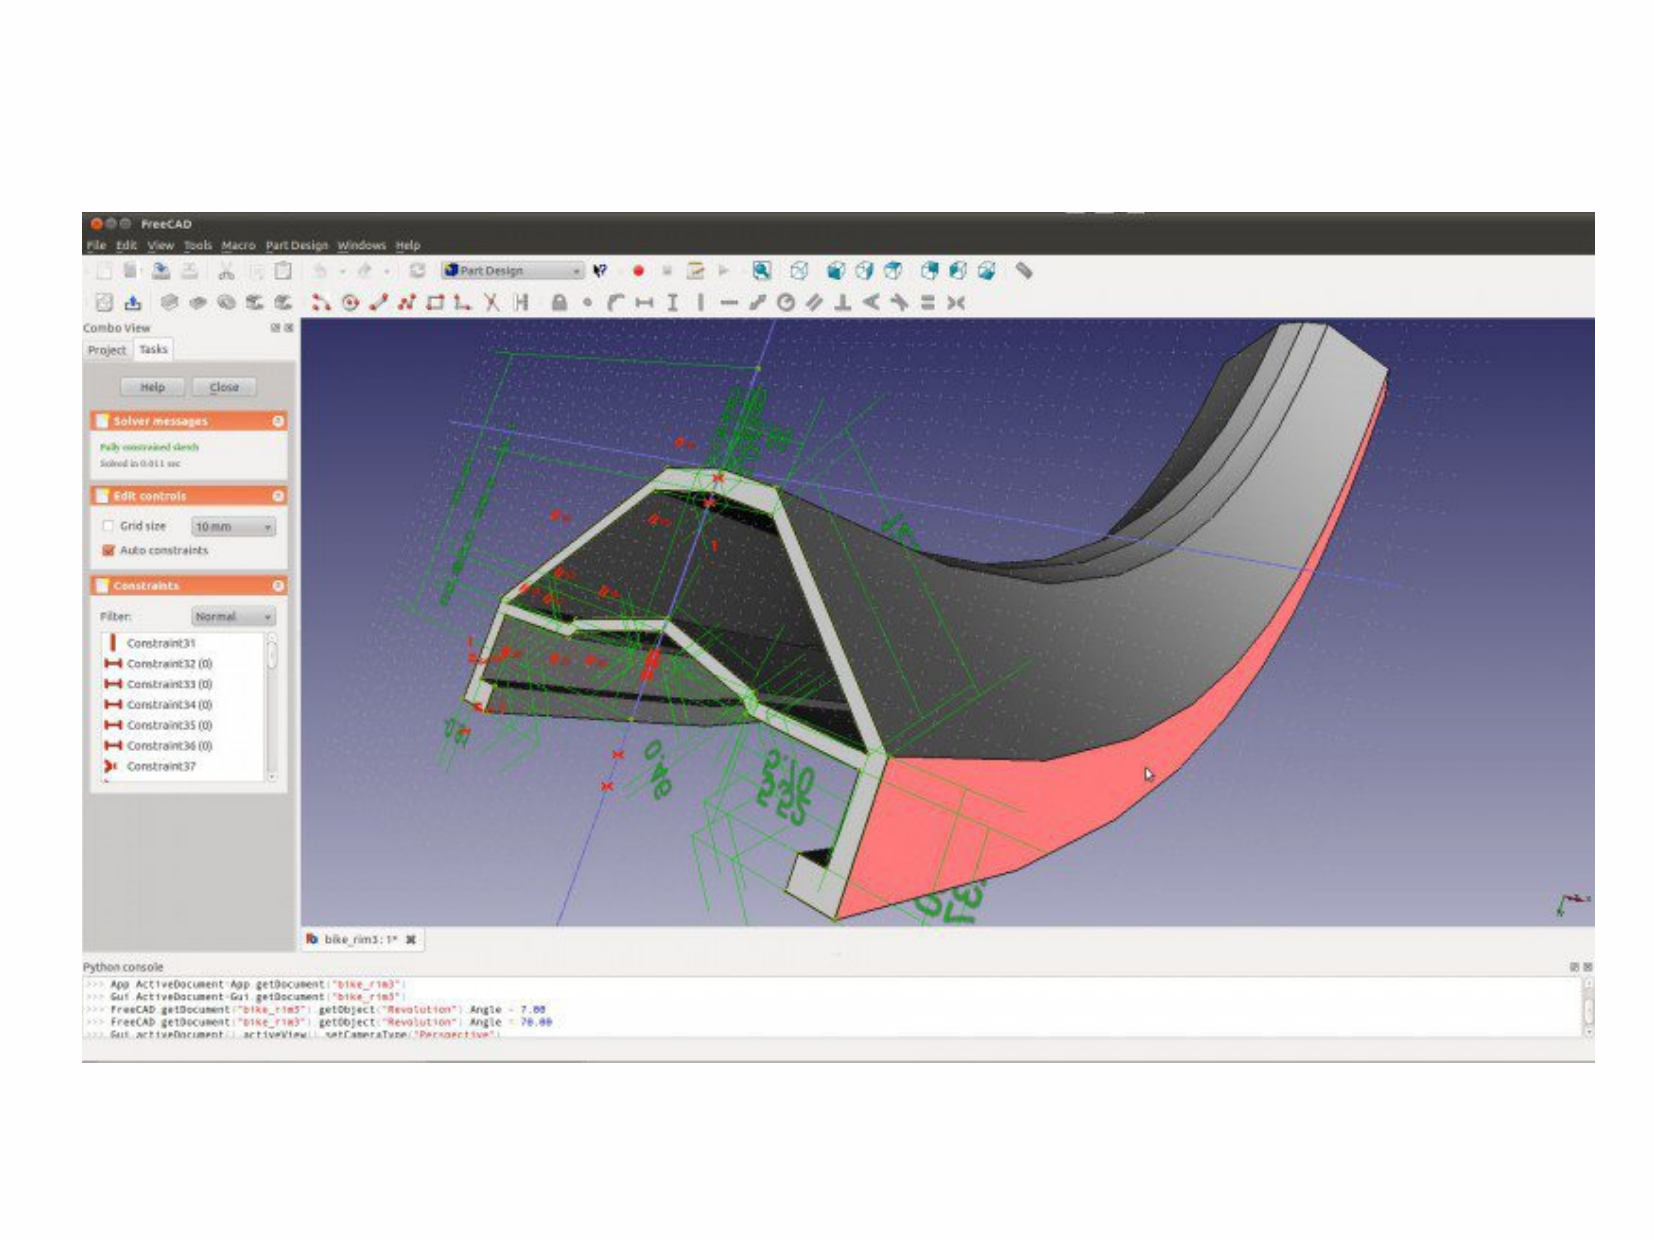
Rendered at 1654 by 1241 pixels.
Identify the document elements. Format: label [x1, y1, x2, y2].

picture [82, 212, 1595, 1063]
